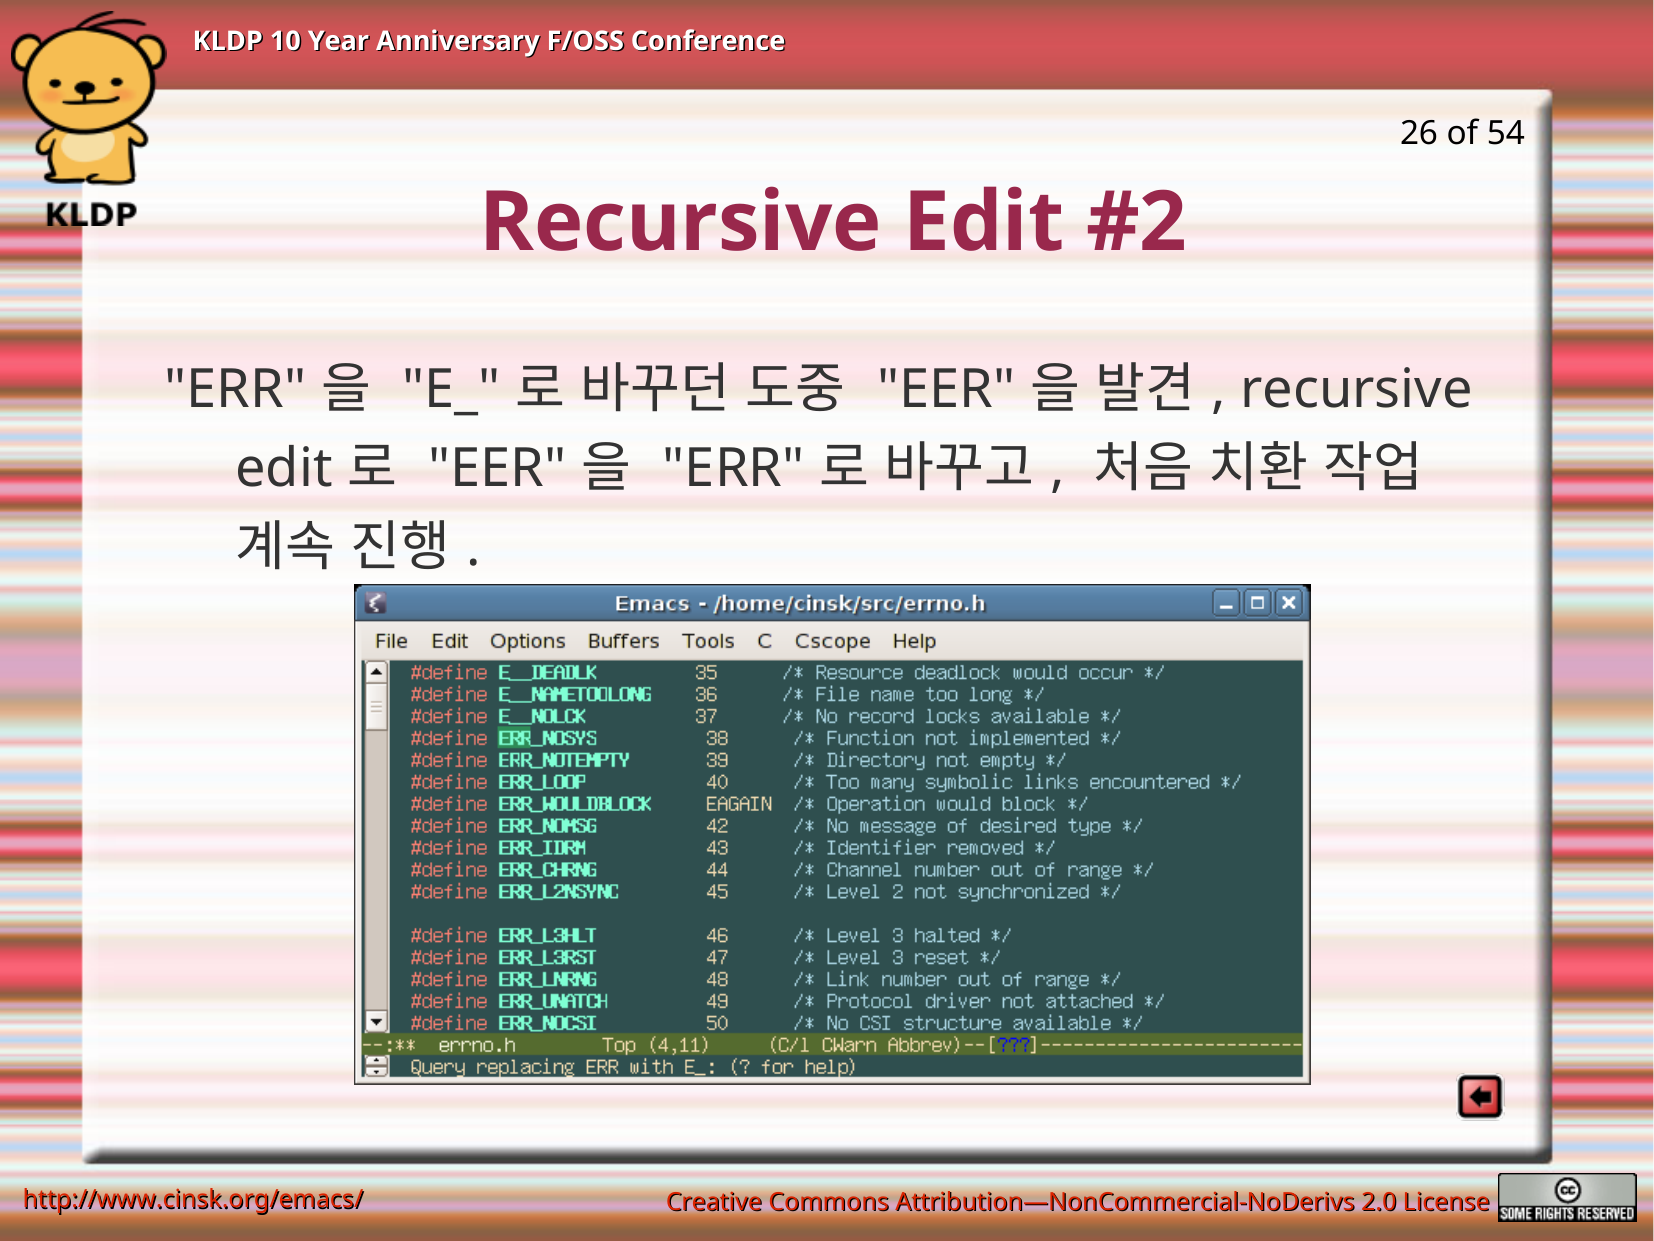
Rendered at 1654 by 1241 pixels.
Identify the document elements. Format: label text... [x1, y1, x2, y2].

list "ERR"을 "E_"로 바꾸던 도중 "EER"을 발견, recursive edit로 "EER"을 "ERR"로 바꾸고, 처음 치환 작업 계속 진행. [152, 344, 1534, 543]
picture [0, 0, 1654, 1241]
title Recursive Edit #2 [121, 114, 1534, 322]
